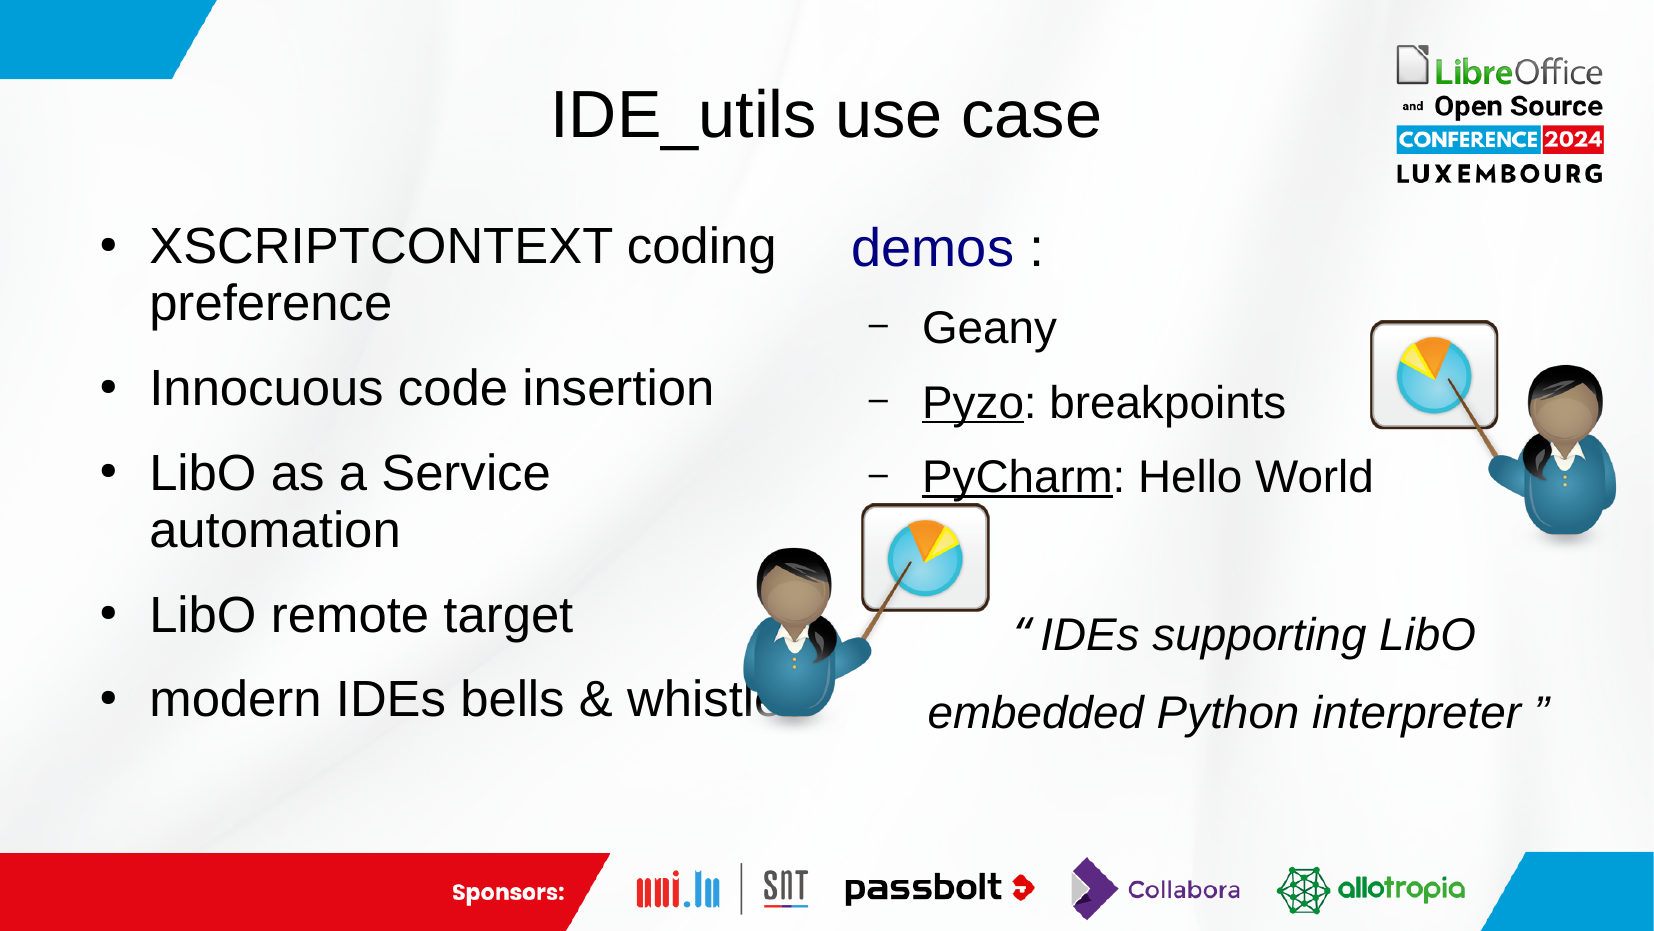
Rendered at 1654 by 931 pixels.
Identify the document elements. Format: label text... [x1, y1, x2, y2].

list XSCRIPTCONTEXT coding preference Innocuous code insertion LibO as a Service automation LibO remote target modern IDEs bells & whistles [82, 217, 780, 758]
list demos : Geany Pyzo: breakpoints PyCharm: Hello World “﻿ IDEs supporting LibO embedded Python interpreter ” [780, 217, 1568, 758]
picture [0, 0, 1654, 931]
title IDE_utils use case [82, 37, 1571, 193]
